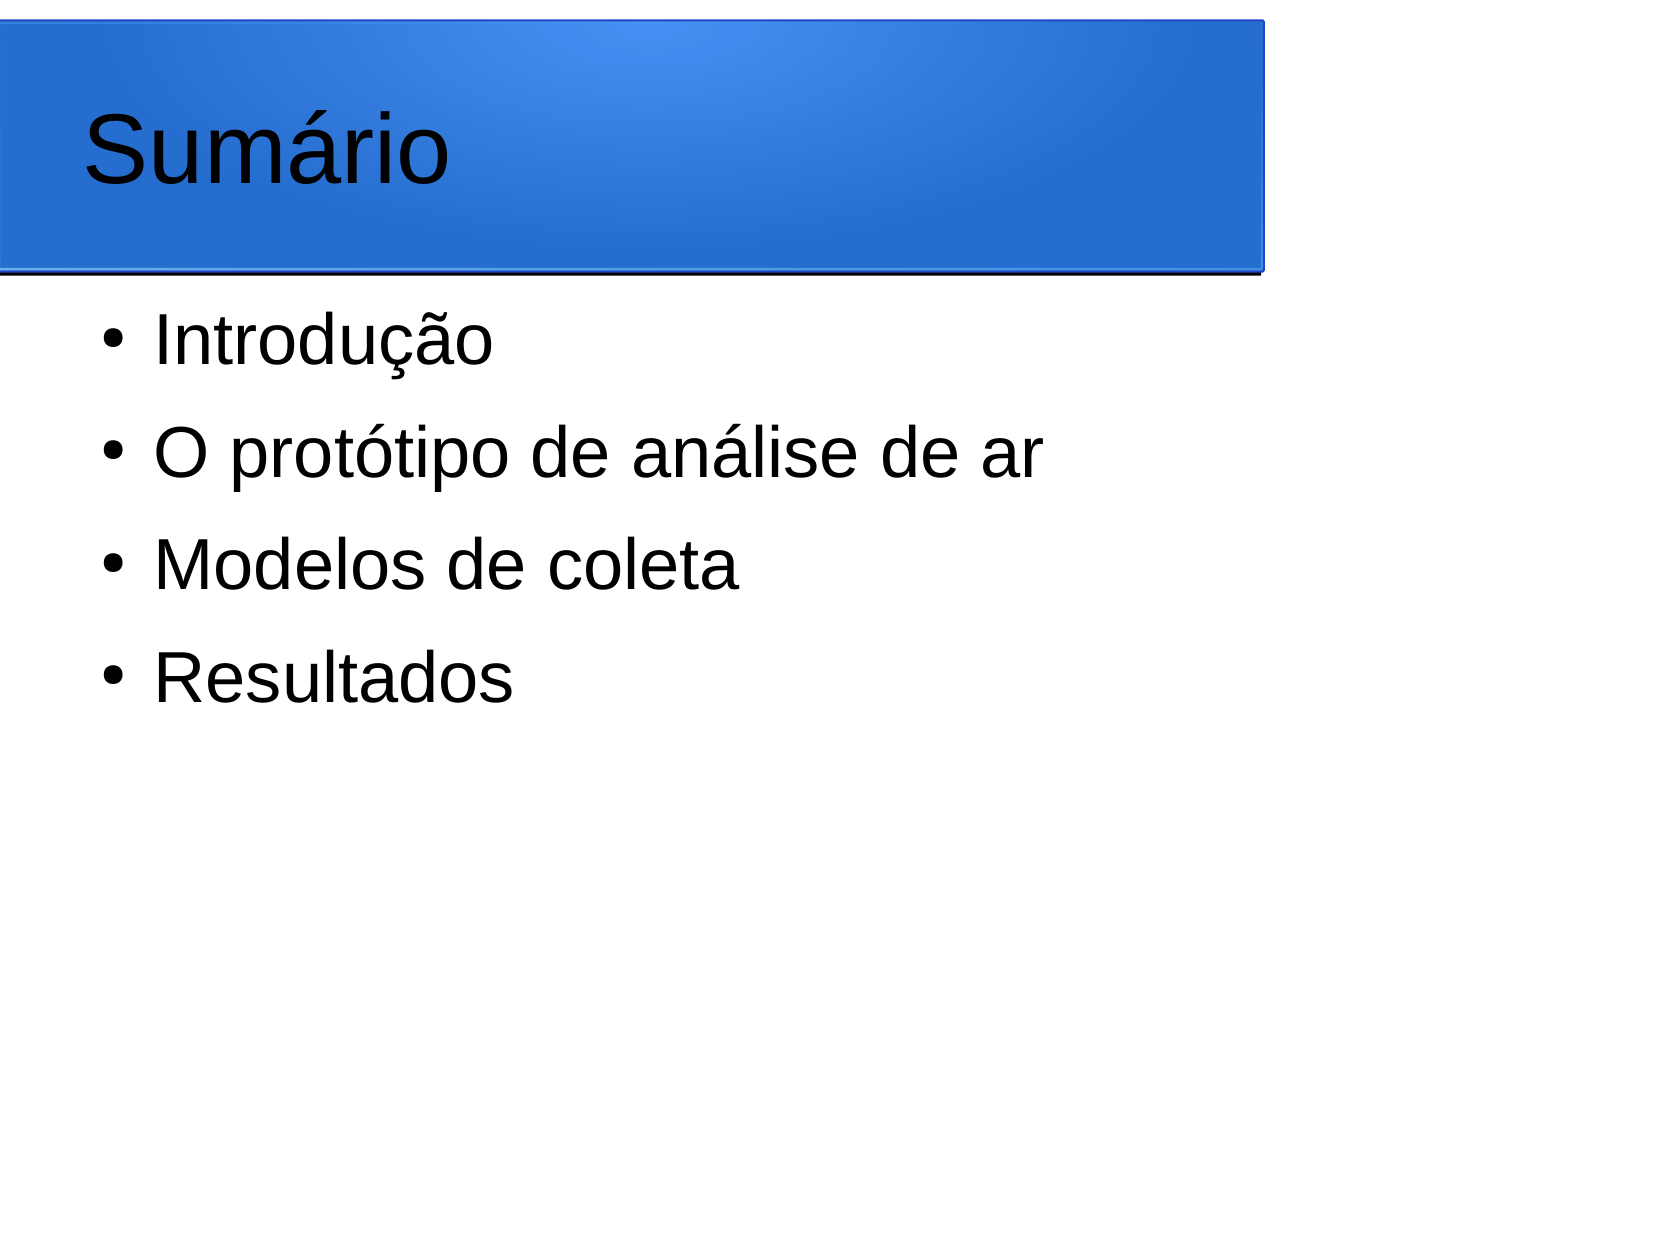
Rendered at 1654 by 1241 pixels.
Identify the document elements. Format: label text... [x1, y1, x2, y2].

title Sumário [82, 47, 1235, 252]
list Introdução O protótipo de análise de ar Modelos de coleta Resultados [82, 299, 1571, 1019]
